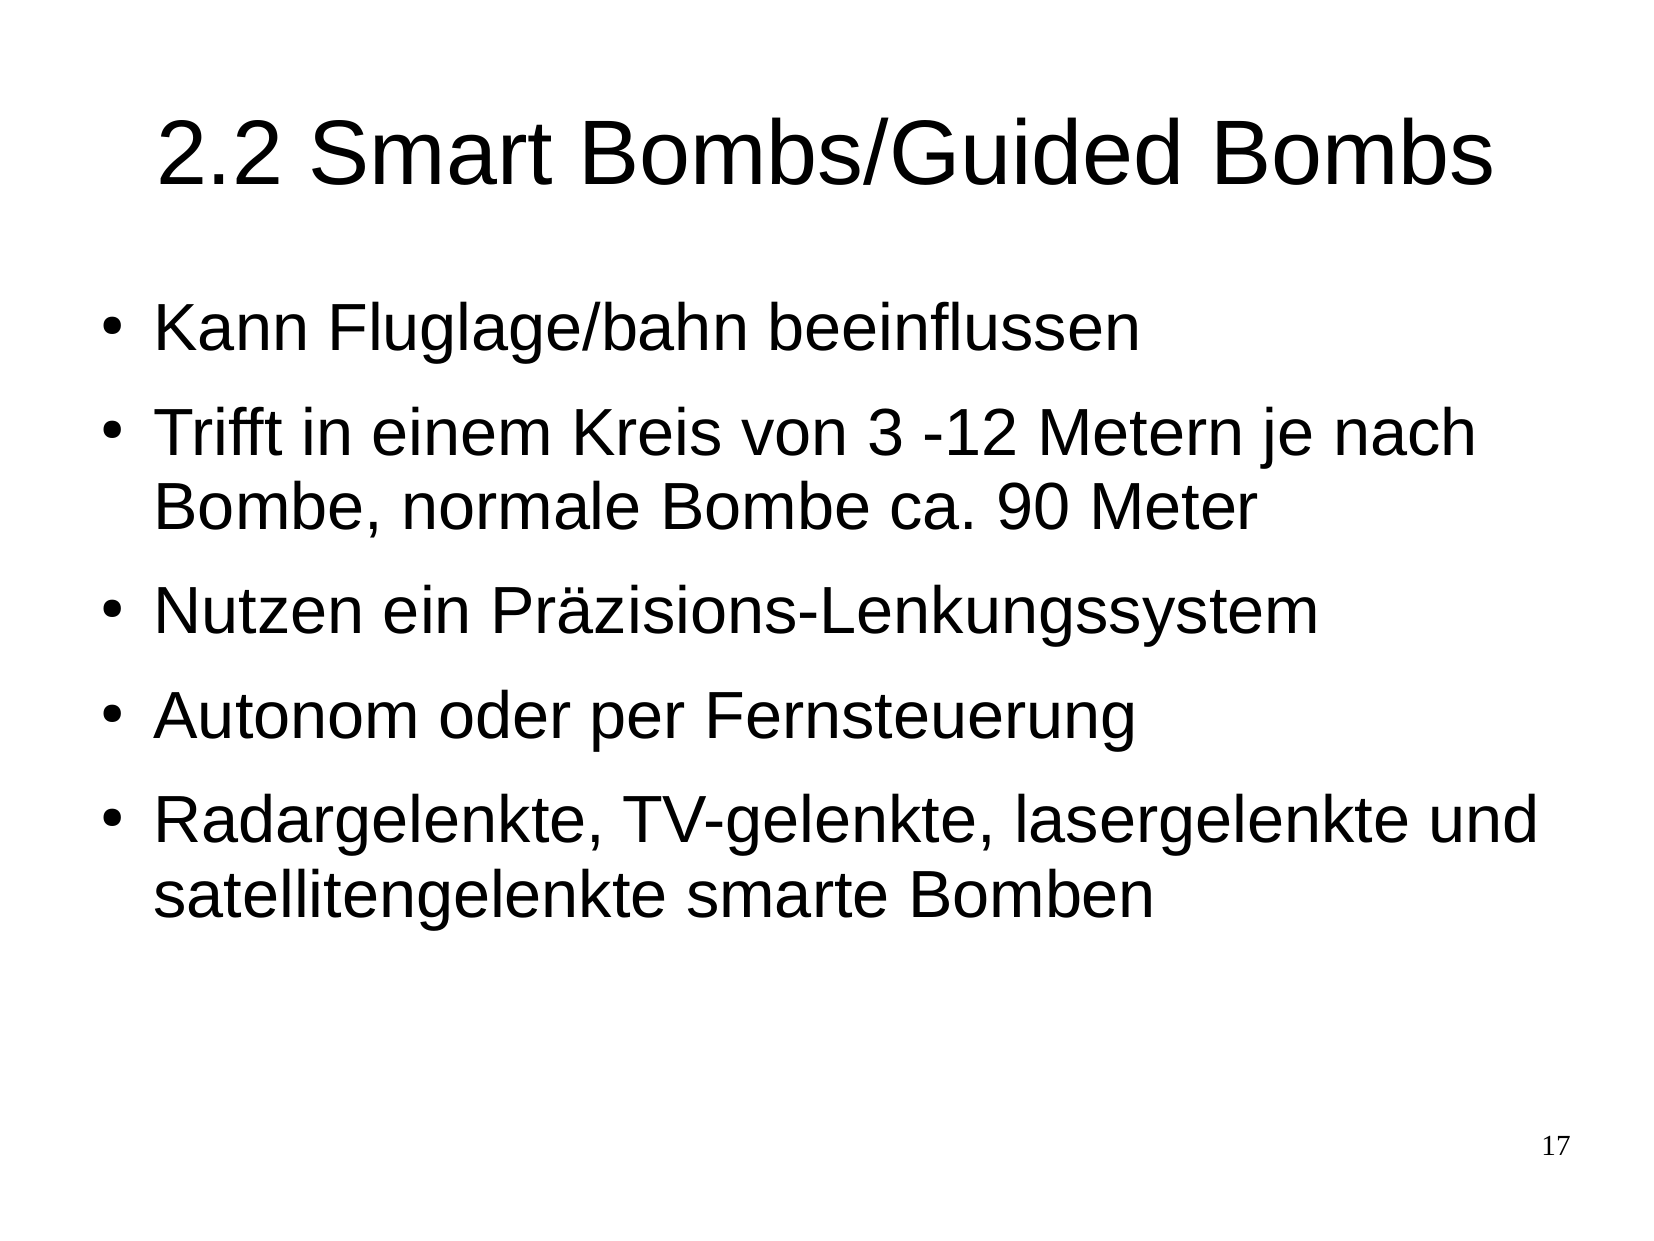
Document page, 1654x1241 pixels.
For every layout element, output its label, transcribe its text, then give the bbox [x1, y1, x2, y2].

title 2.2 Smart Bombs/Guided Bombs [82, 49, 1571, 257]
list Kann Fluglage/bahn beeinflussen Trifft in einem Kreis von 3 -12 Metern je nach Bombe, normale Bombe ca. 90 Meter Nutzen ein Präzisions-Lenkungssystem Autonom oder per Fernsteuerung Radargelenkte, TV-gelenkte, lasergelenkte und satellitengelenkte smarte Bomben [82, 290, 1571, 1109]
